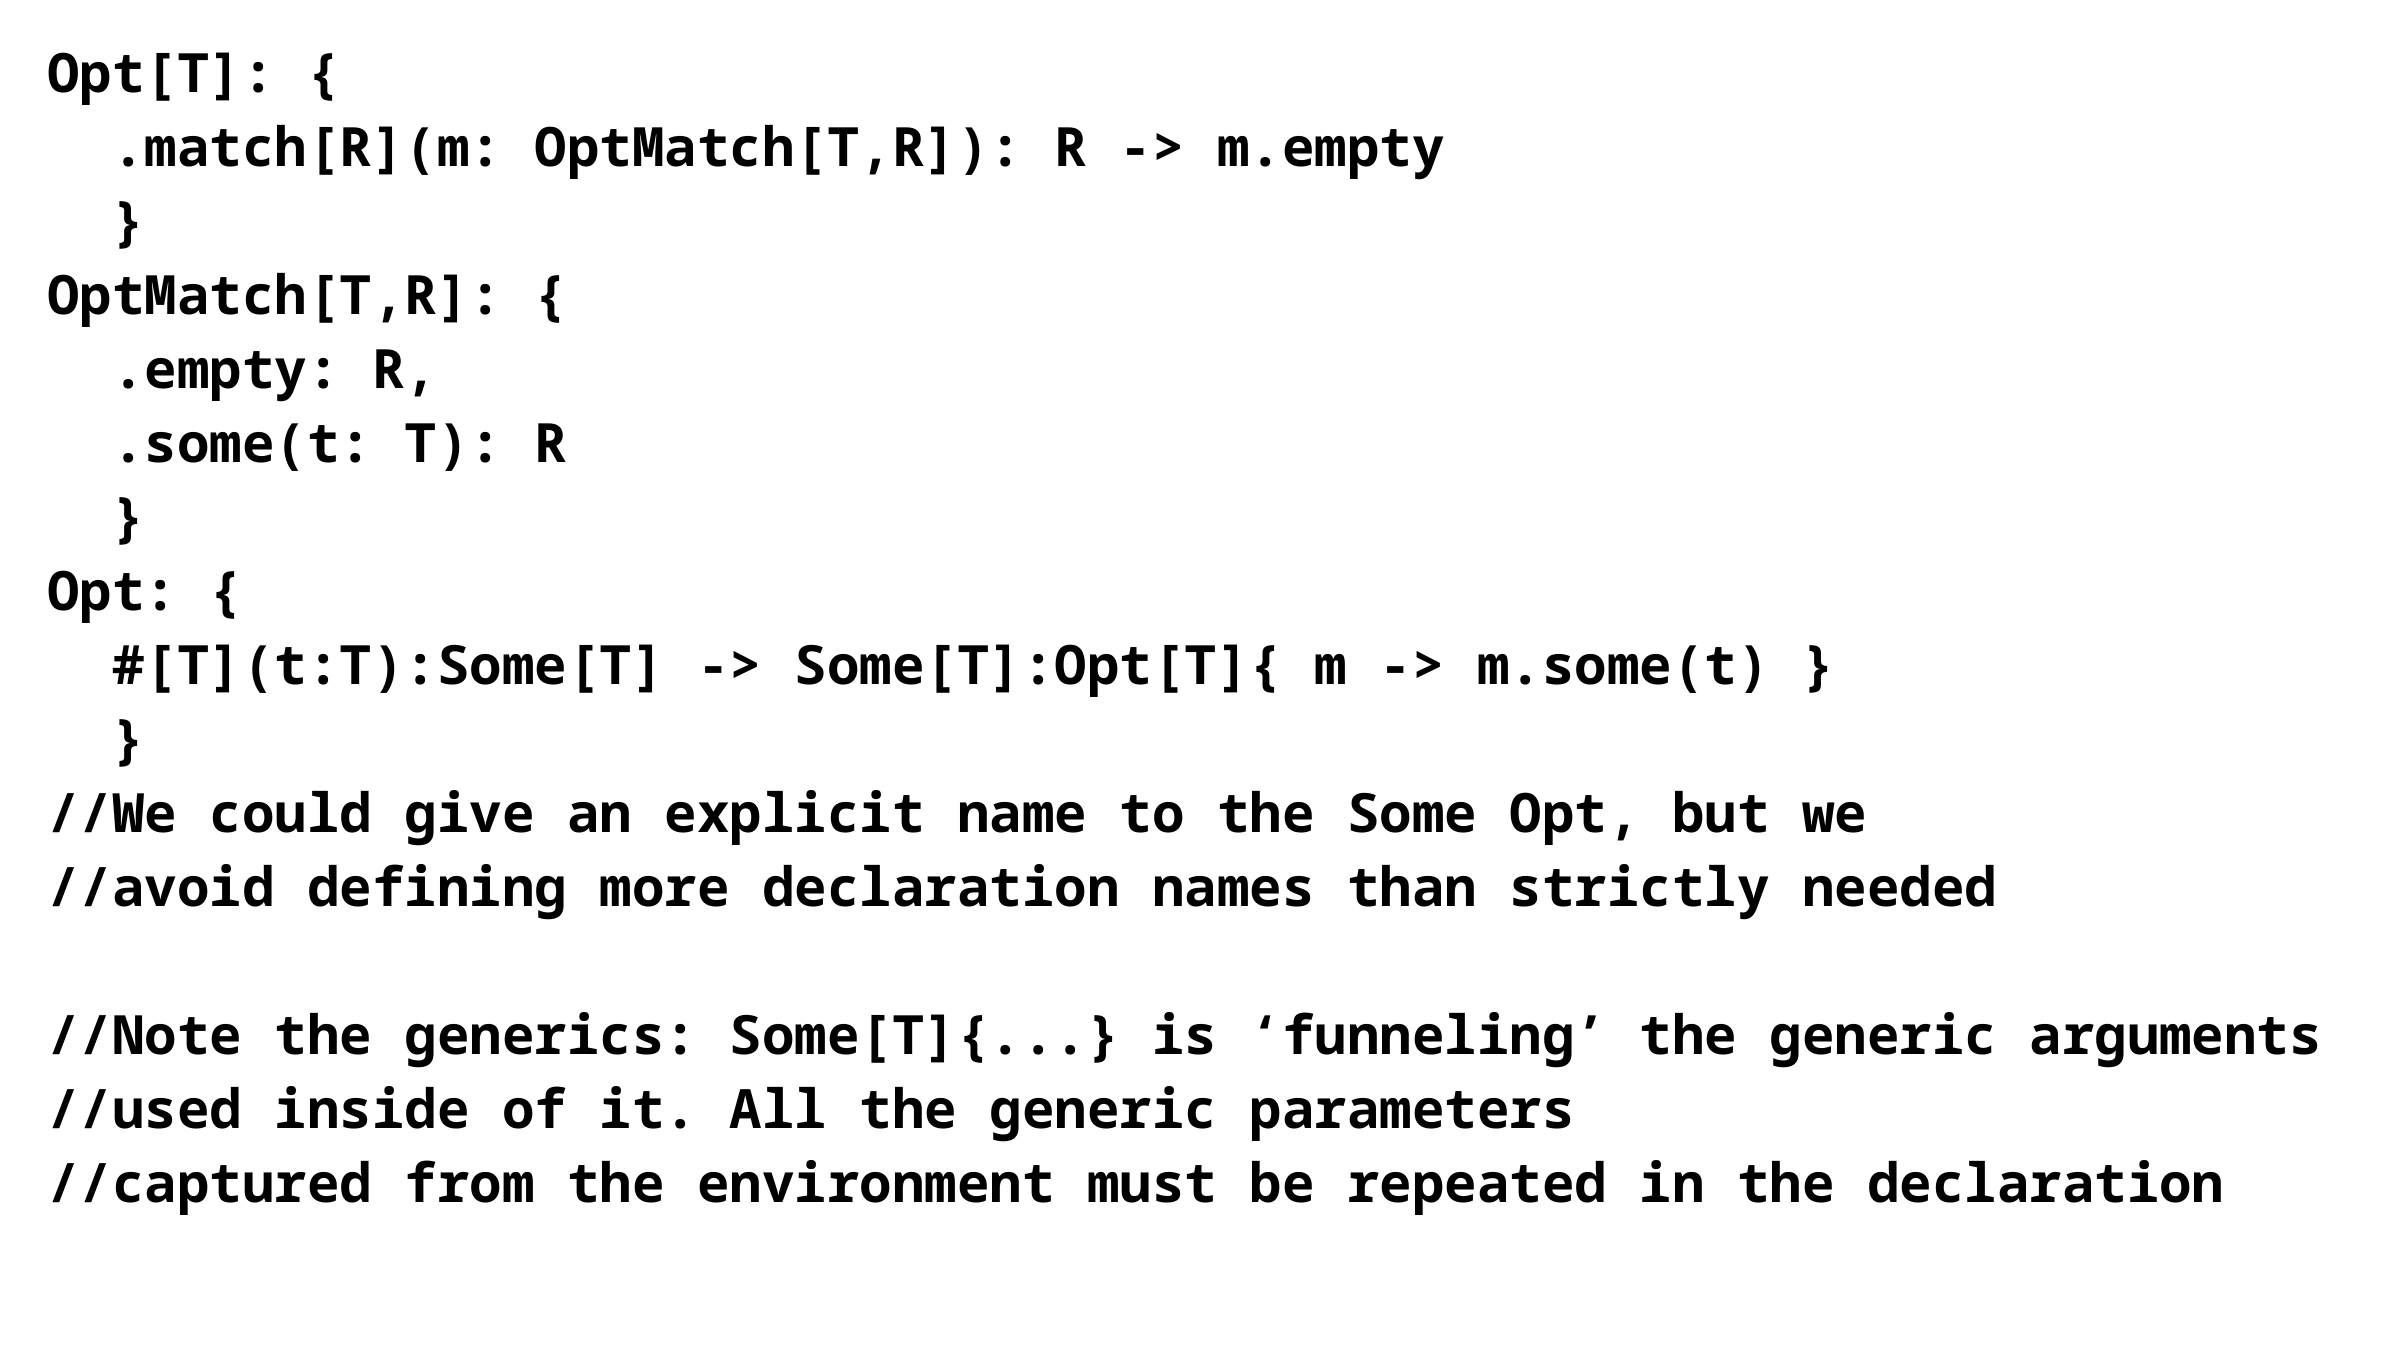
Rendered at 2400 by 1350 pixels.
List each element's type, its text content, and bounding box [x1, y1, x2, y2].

text_box Opt[T]: { .match[R](m: OptMatch[T,R]): R -> m.empty } OptMatch[T,R]: { .empty: R, .some(t: T): R } Opt: { #[T](t:T):Some[T] -> Some[T]:Opt[T]{ m -> m.some(t) } } //We could give an explicit name to the Some Opt, but we //avoid defining more declaration names than strictly needed //Note the generics: Some[T]{...} is ‘funneling’ the generic arguments //used inside of it. All the generic parameters //captured from the environment must be repeated in the declaration [32, 27, 2358, 1321]
